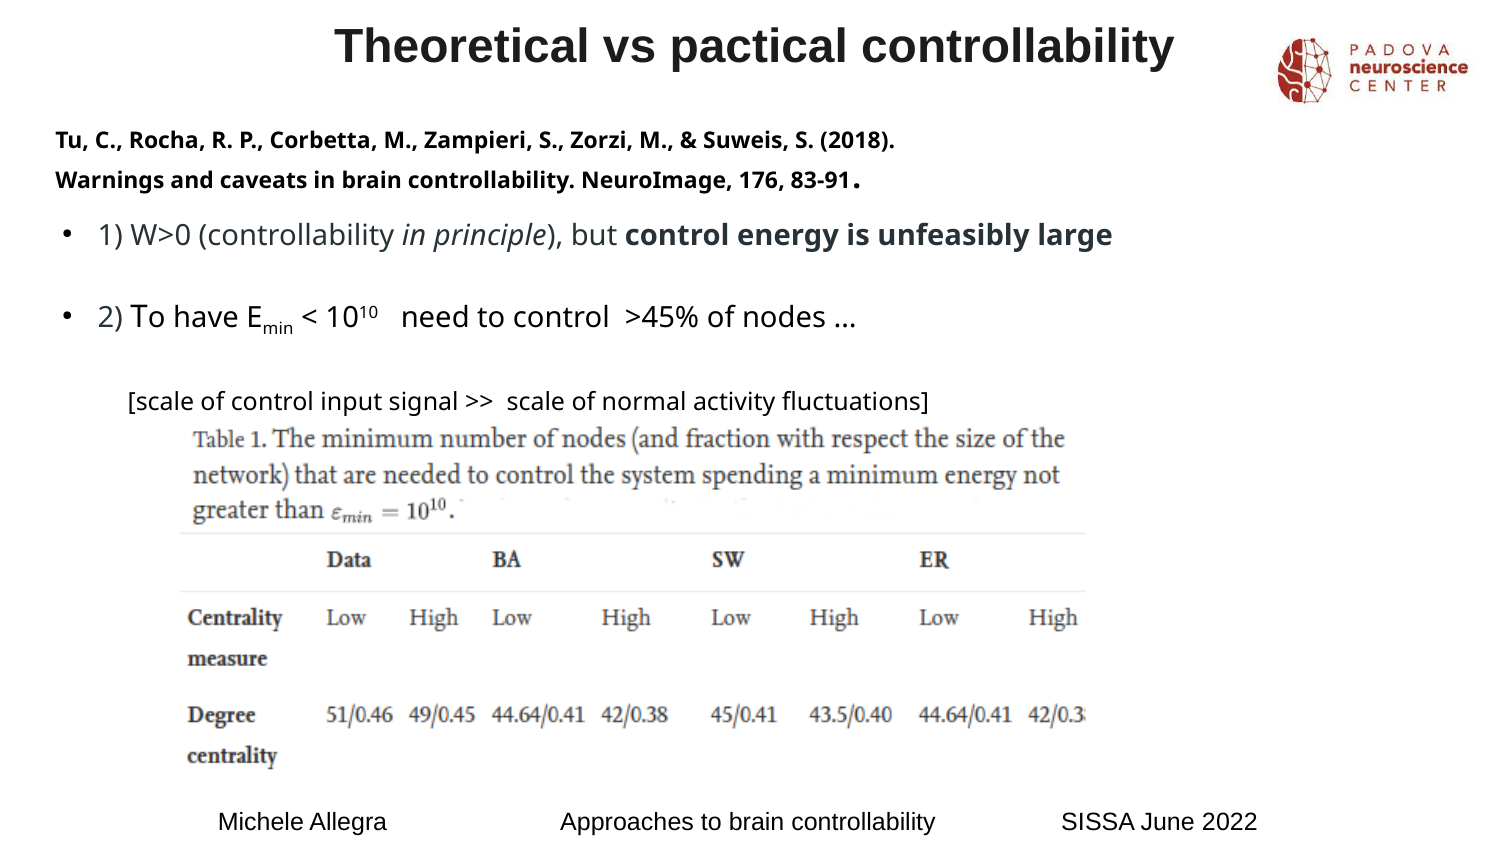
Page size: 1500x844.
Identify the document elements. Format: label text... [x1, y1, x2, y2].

picture [141, 419, 1200, 782]
picture [1268, 10, 1476, 123]
text_box Theoretical vs pactical controllability [74, 0, 1436, 95]
text_box Tu, C., Rocha, R. P., Corbetta, M., Zampieri, S., Zorzi, M., & Suweis, S. (2018). Warnings and caveats in brain controllability. NeuroImage, 176, 83-91. [40, 116, 1475, 195]
text_box Michele Allegra Approaches to brain controllability SISSA June 2022 [64, 794, 1415, 844]
text_box 1) W>0 (controllability in principle), but control energy is unfeasibly large 2) To have Emin < 1010 need to control >45% of nodes … [scale of control input signal >> scale of normal activity fluctuations] [47, 206, 1264, 414]
